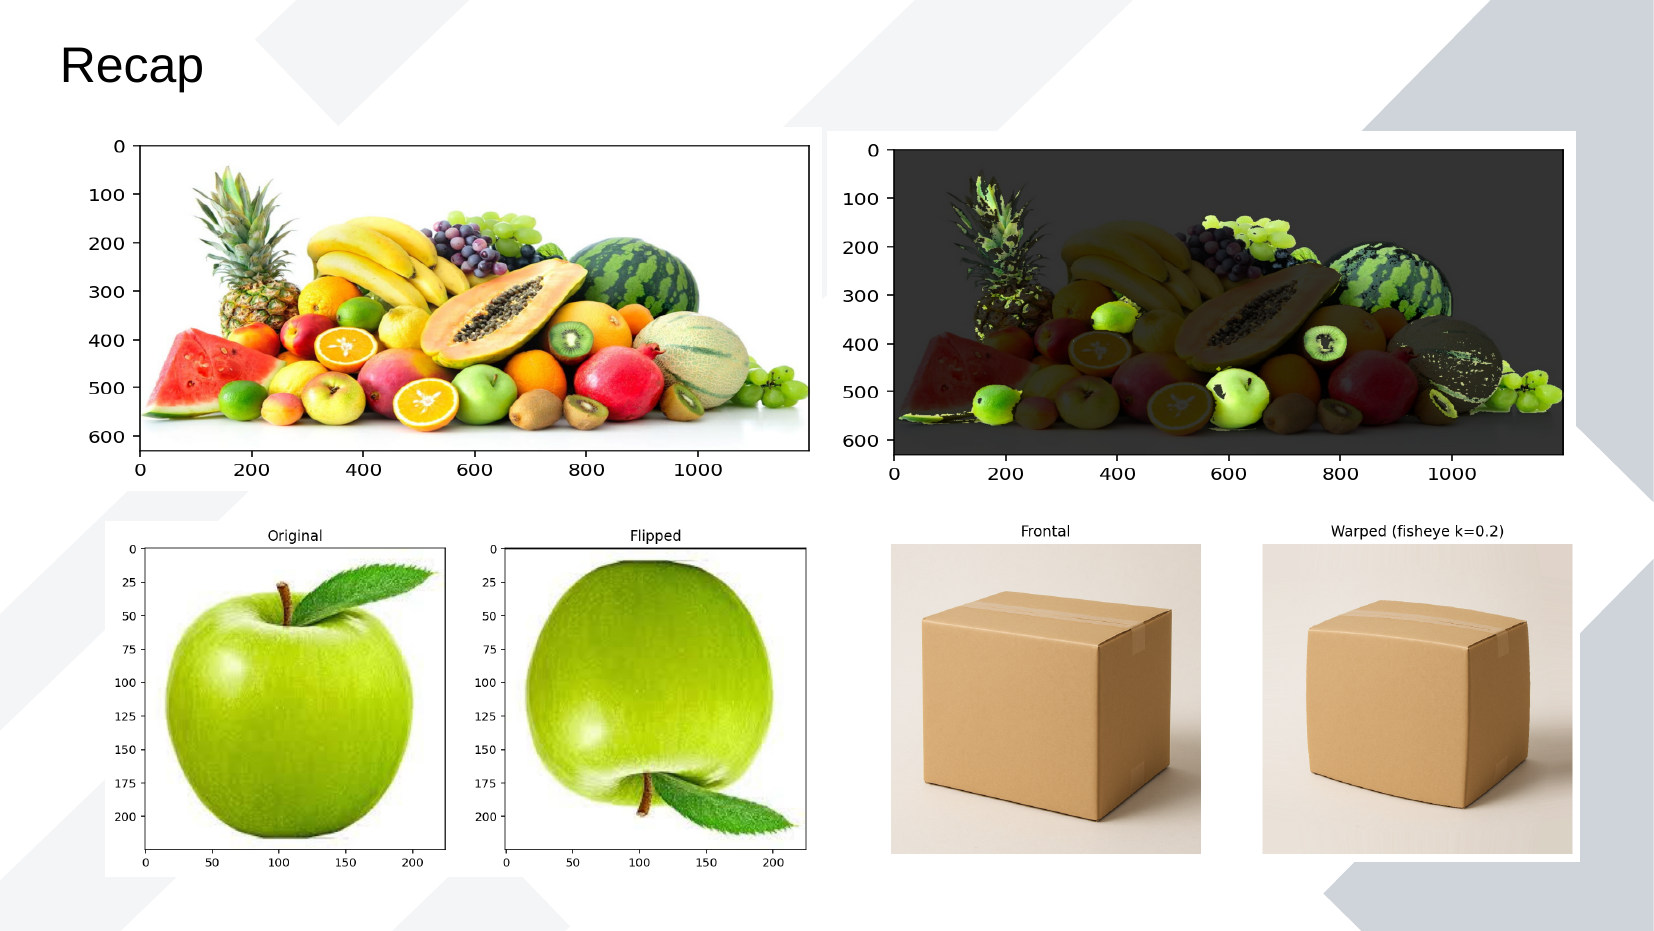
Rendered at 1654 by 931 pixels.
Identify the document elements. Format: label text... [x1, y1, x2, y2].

text_box Recap [45, 30, 979, 112]
picture [827, 131, 1576, 496]
picture [73, 127, 822, 491]
picture [105, 521, 814, 877]
picture [882, 516, 1580, 862]
